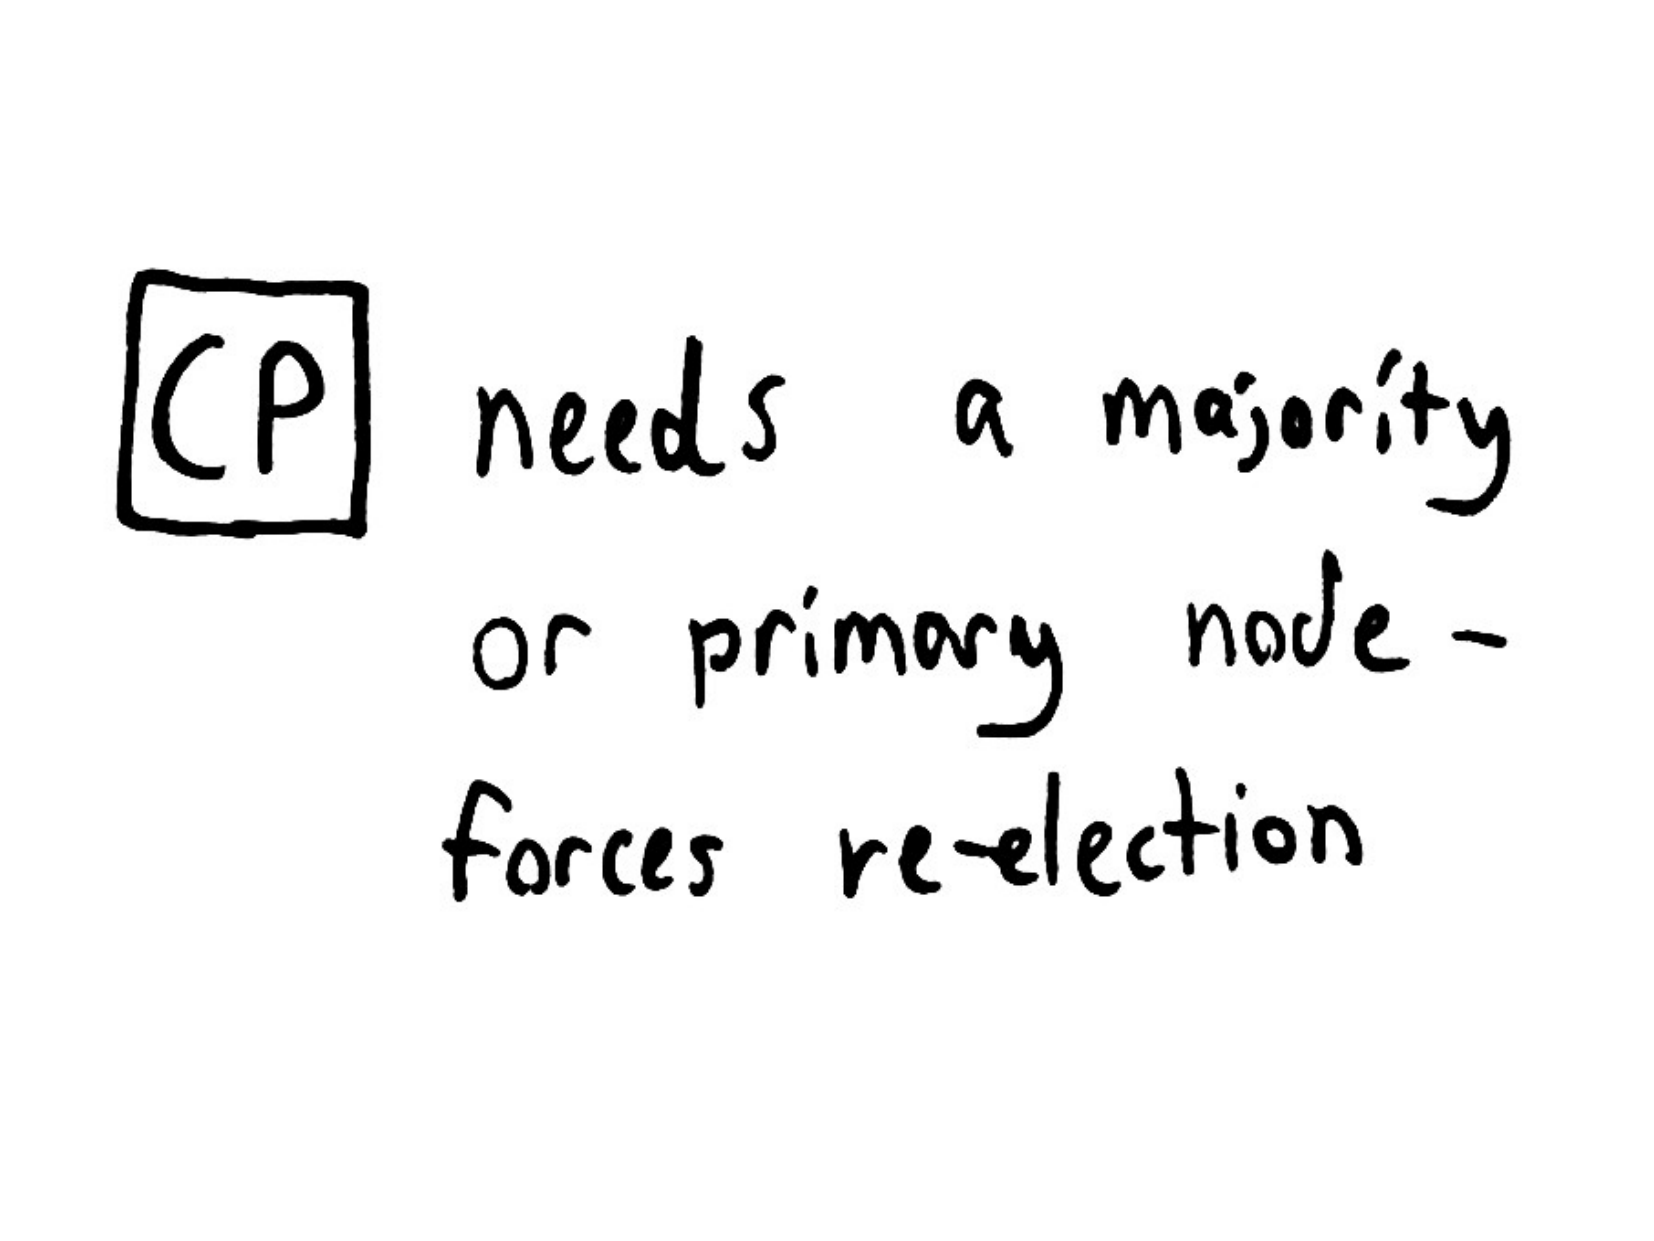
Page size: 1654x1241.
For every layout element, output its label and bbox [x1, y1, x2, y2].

picture [90, 239, 1618, 991]
